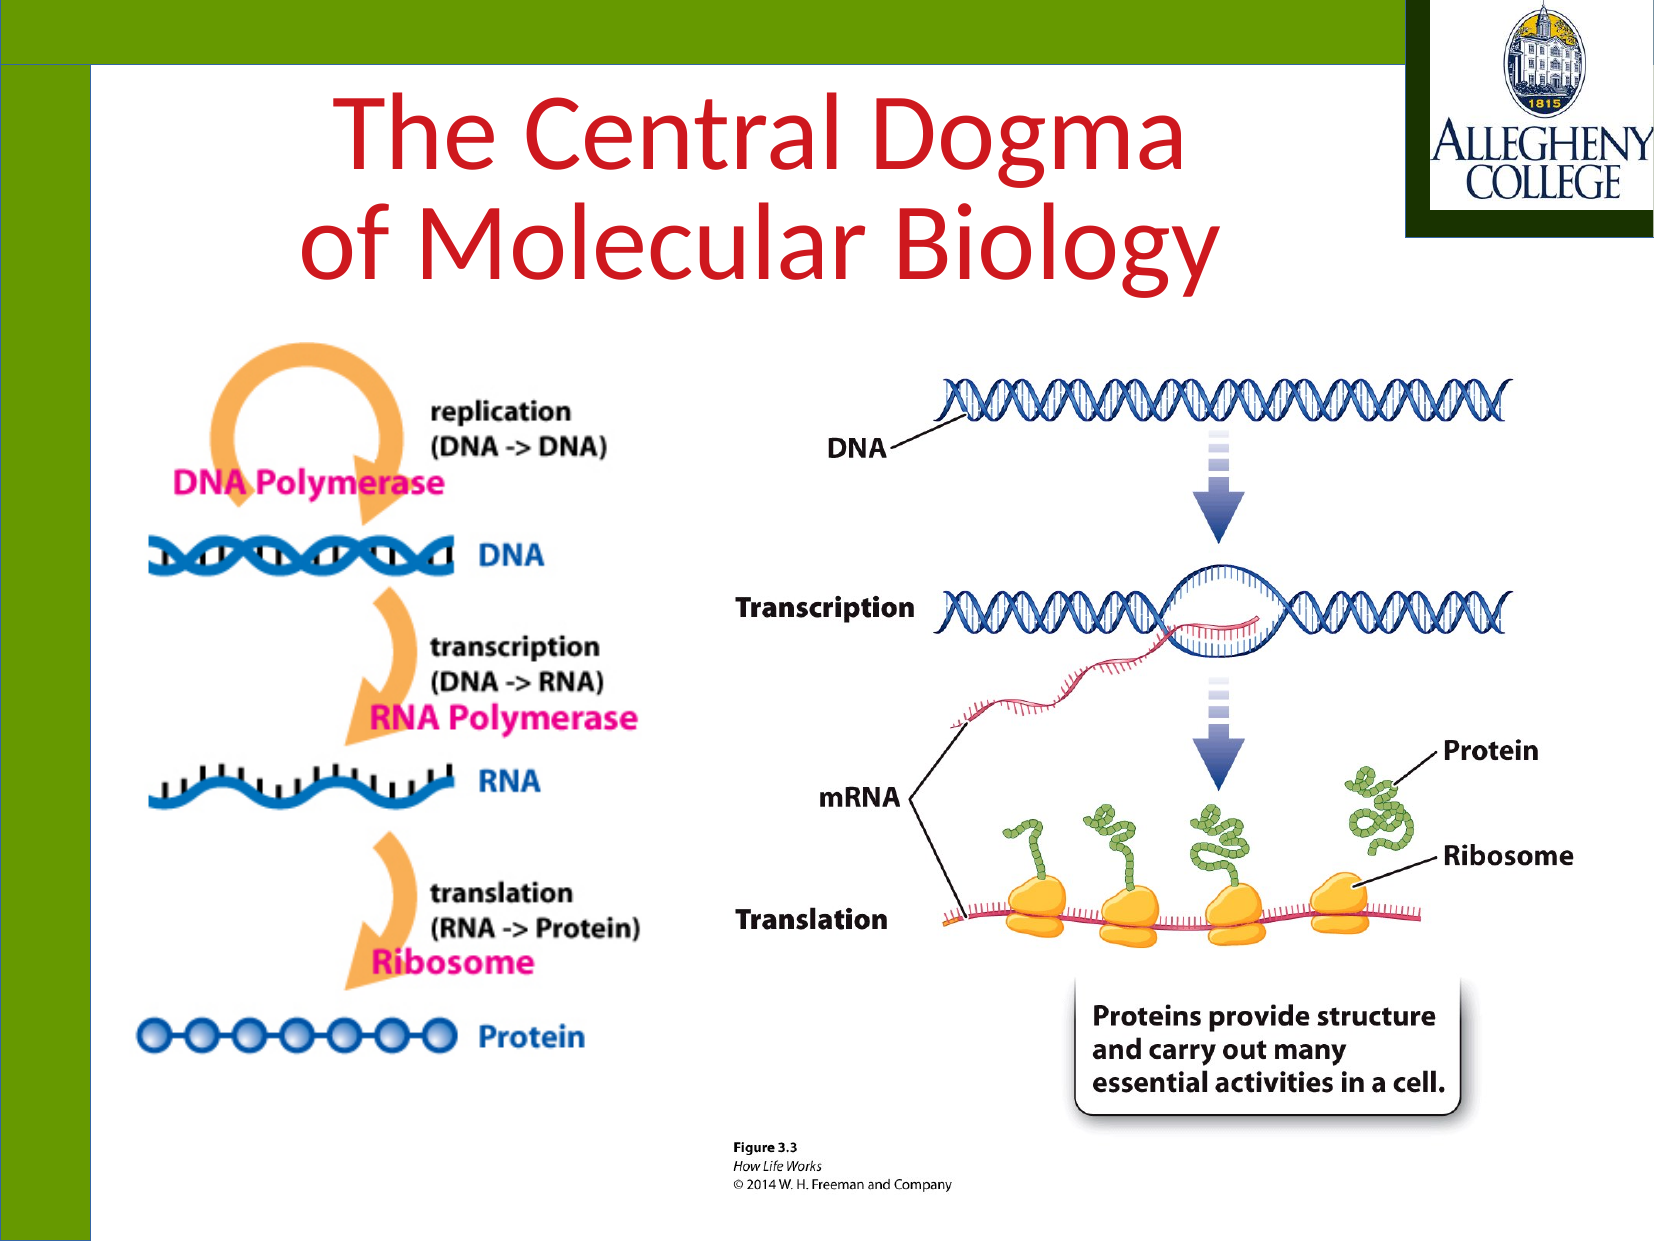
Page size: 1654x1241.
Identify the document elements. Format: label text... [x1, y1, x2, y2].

picture [727, 367, 1583, 1195]
title The Central Dogma of Molecular Biology [150, 78, 1372, 316]
text_box [0, 0, 1654, 1241]
picture [91, 342, 642, 1057]
picture [1430, 0, 1654, 210]
